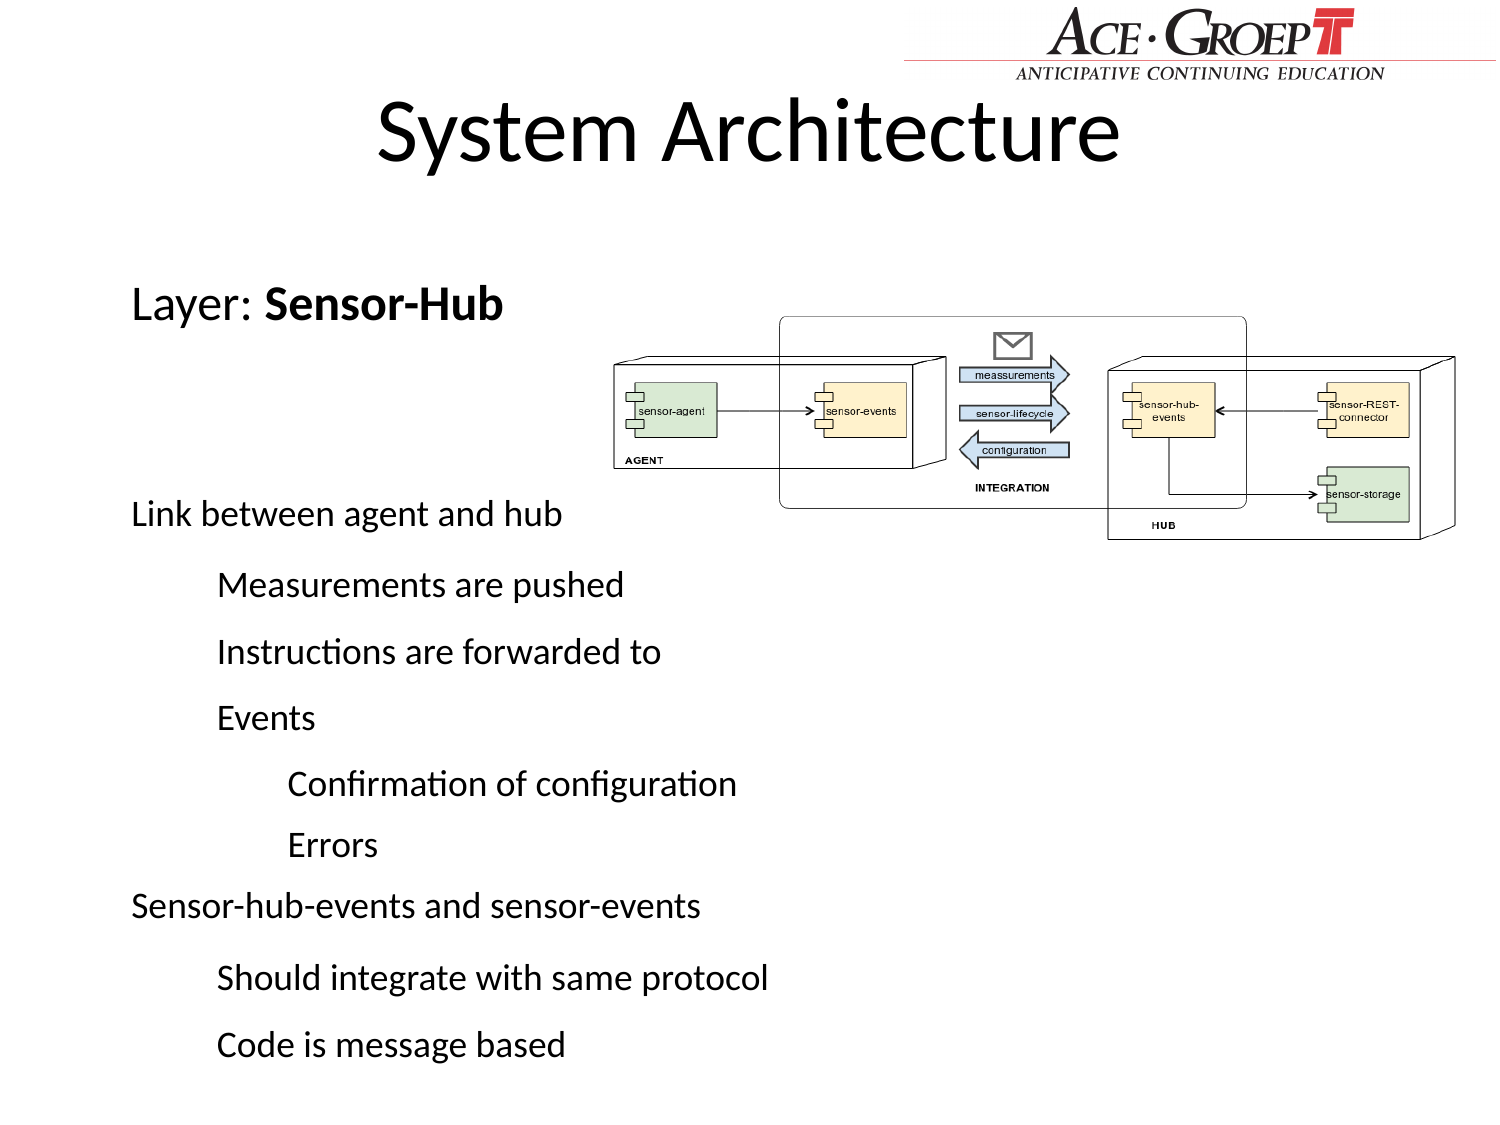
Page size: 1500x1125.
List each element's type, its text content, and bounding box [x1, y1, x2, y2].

title System Architecture [75, 45, 1425, 233]
list Layer: Sensor-Hub Link between agent and hub Measurements are pushed Instructions are forwarded to Events Confirmation of configuration Errors Sensor-hub-events and sensor-events Should integrate with same protocol Code is message based [60, 262, 1411, 1006]
picture [1411, 306, 1473, 557]
picture [904, 7, 1496, 80]
